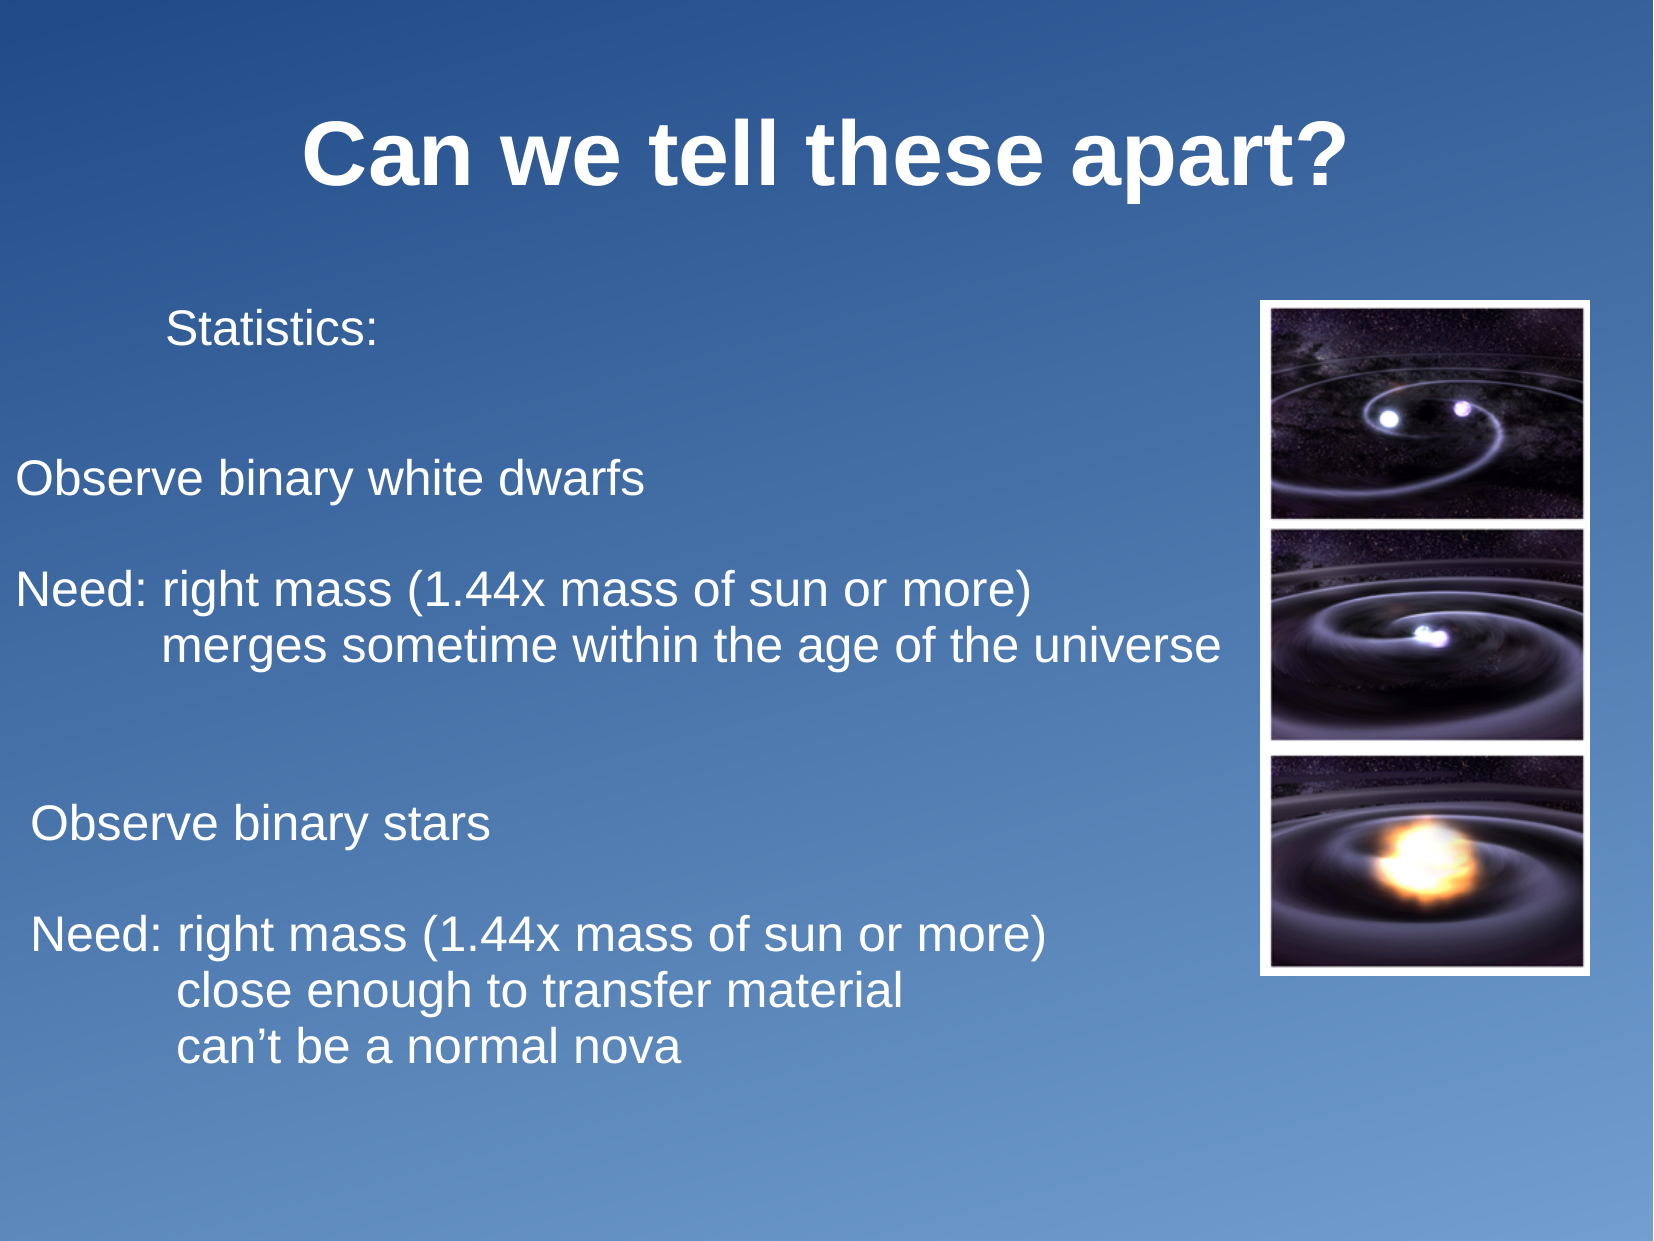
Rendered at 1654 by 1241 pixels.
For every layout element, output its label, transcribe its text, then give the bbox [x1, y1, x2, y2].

title Can we tell these apart? [82, 49, 1571, 257]
text_box Observe binary stars Need: right mass (1.44x mass of sun or more) close enough to transfer material can’t be a normal nova [30, 795, 1246, 1201]
text_box Observe binary white dwarfs Need: right mass (1.44x mass of sun or more) merges sometime within the age of the universe [15, 450, 1231, 856]
picture [1260, 300, 1591, 976]
text_box Statistics: [165, 300, 1260, 412]
